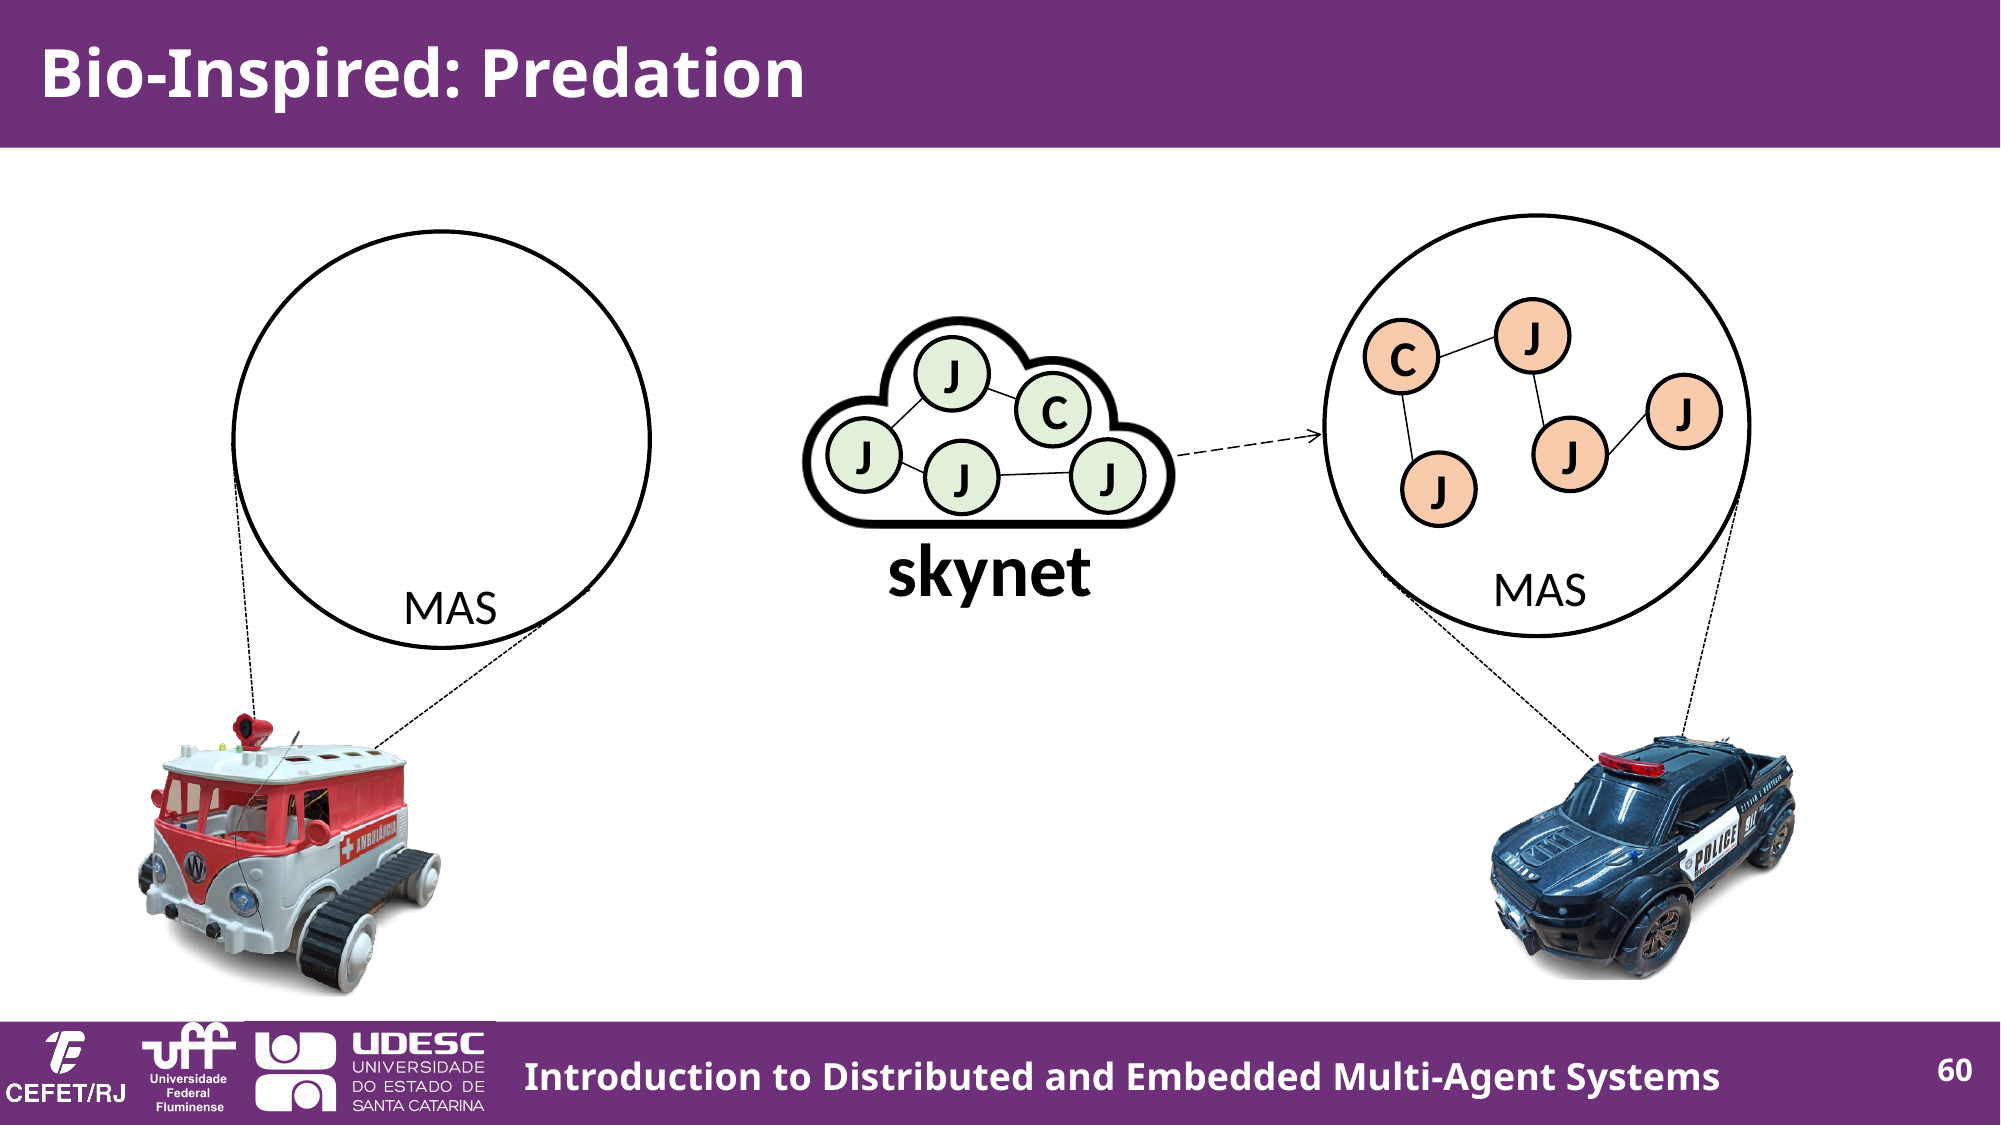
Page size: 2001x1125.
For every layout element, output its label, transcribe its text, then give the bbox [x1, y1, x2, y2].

text_box MAS [388, 566, 513, 642]
picture [1485, 733, 1800, 980]
text_box C [1364, 319, 1439, 394]
picture [141, 1021, 237, 1117]
text_box J [1647, 374, 1722, 449]
text_box [233, 231, 650, 641]
picture [132, 711, 446, 997]
text_box C [1016, 372, 1090, 447]
text_box Bio-Inspired: Predation [25, 23, 1999, 119]
text_box J [1402, 452, 1476, 526]
text_box J [915, 337, 989, 411]
picture [777, 210, 1202, 635]
text_box J [1533, 417, 1607, 492]
text_box [392, 642, 491, 648]
text_box skynet [873, 513, 1108, 619]
picture [6, 1009, 125, 1125]
text_box J [827, 418, 901, 492]
text_box J [925, 440, 999, 515]
text_box J [1495, 299, 1570, 373]
picture [244, 1021, 496, 1123]
text_box J [1070, 439, 1145, 513]
text_box [1324, 215, 1750, 637]
text_box MAS [1477, 549, 1603, 625]
